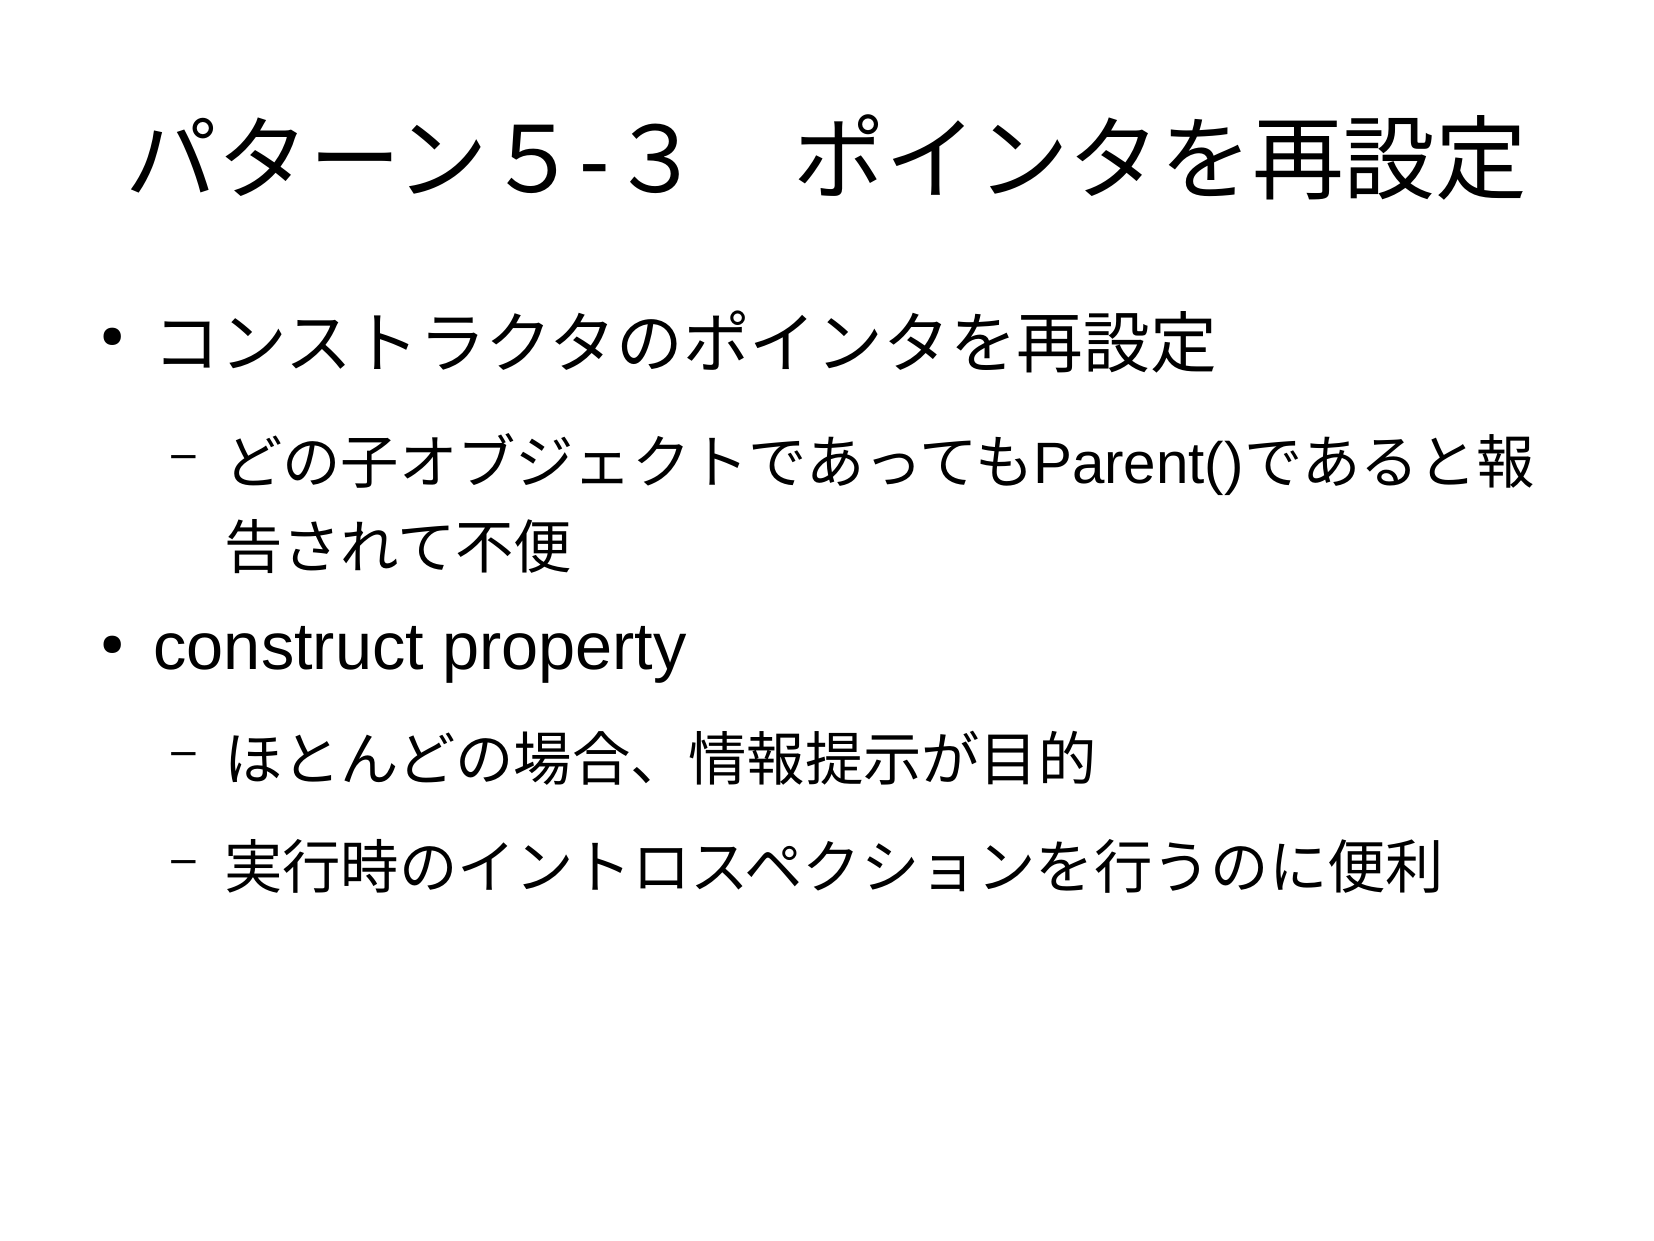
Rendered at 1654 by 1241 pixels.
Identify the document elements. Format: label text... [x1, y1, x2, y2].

title パターン５-３ ポインタを再設定 [82, 49, 1571, 257]
list コンストラクタのポインタを再設定 どの子オブジェクトであってもParent()であると報告されて不便 construct property ほとんどの場合、情報提示が目的 実行時のイントロスペクションを行うのに便利 [82, 290, 1571, 1010]
